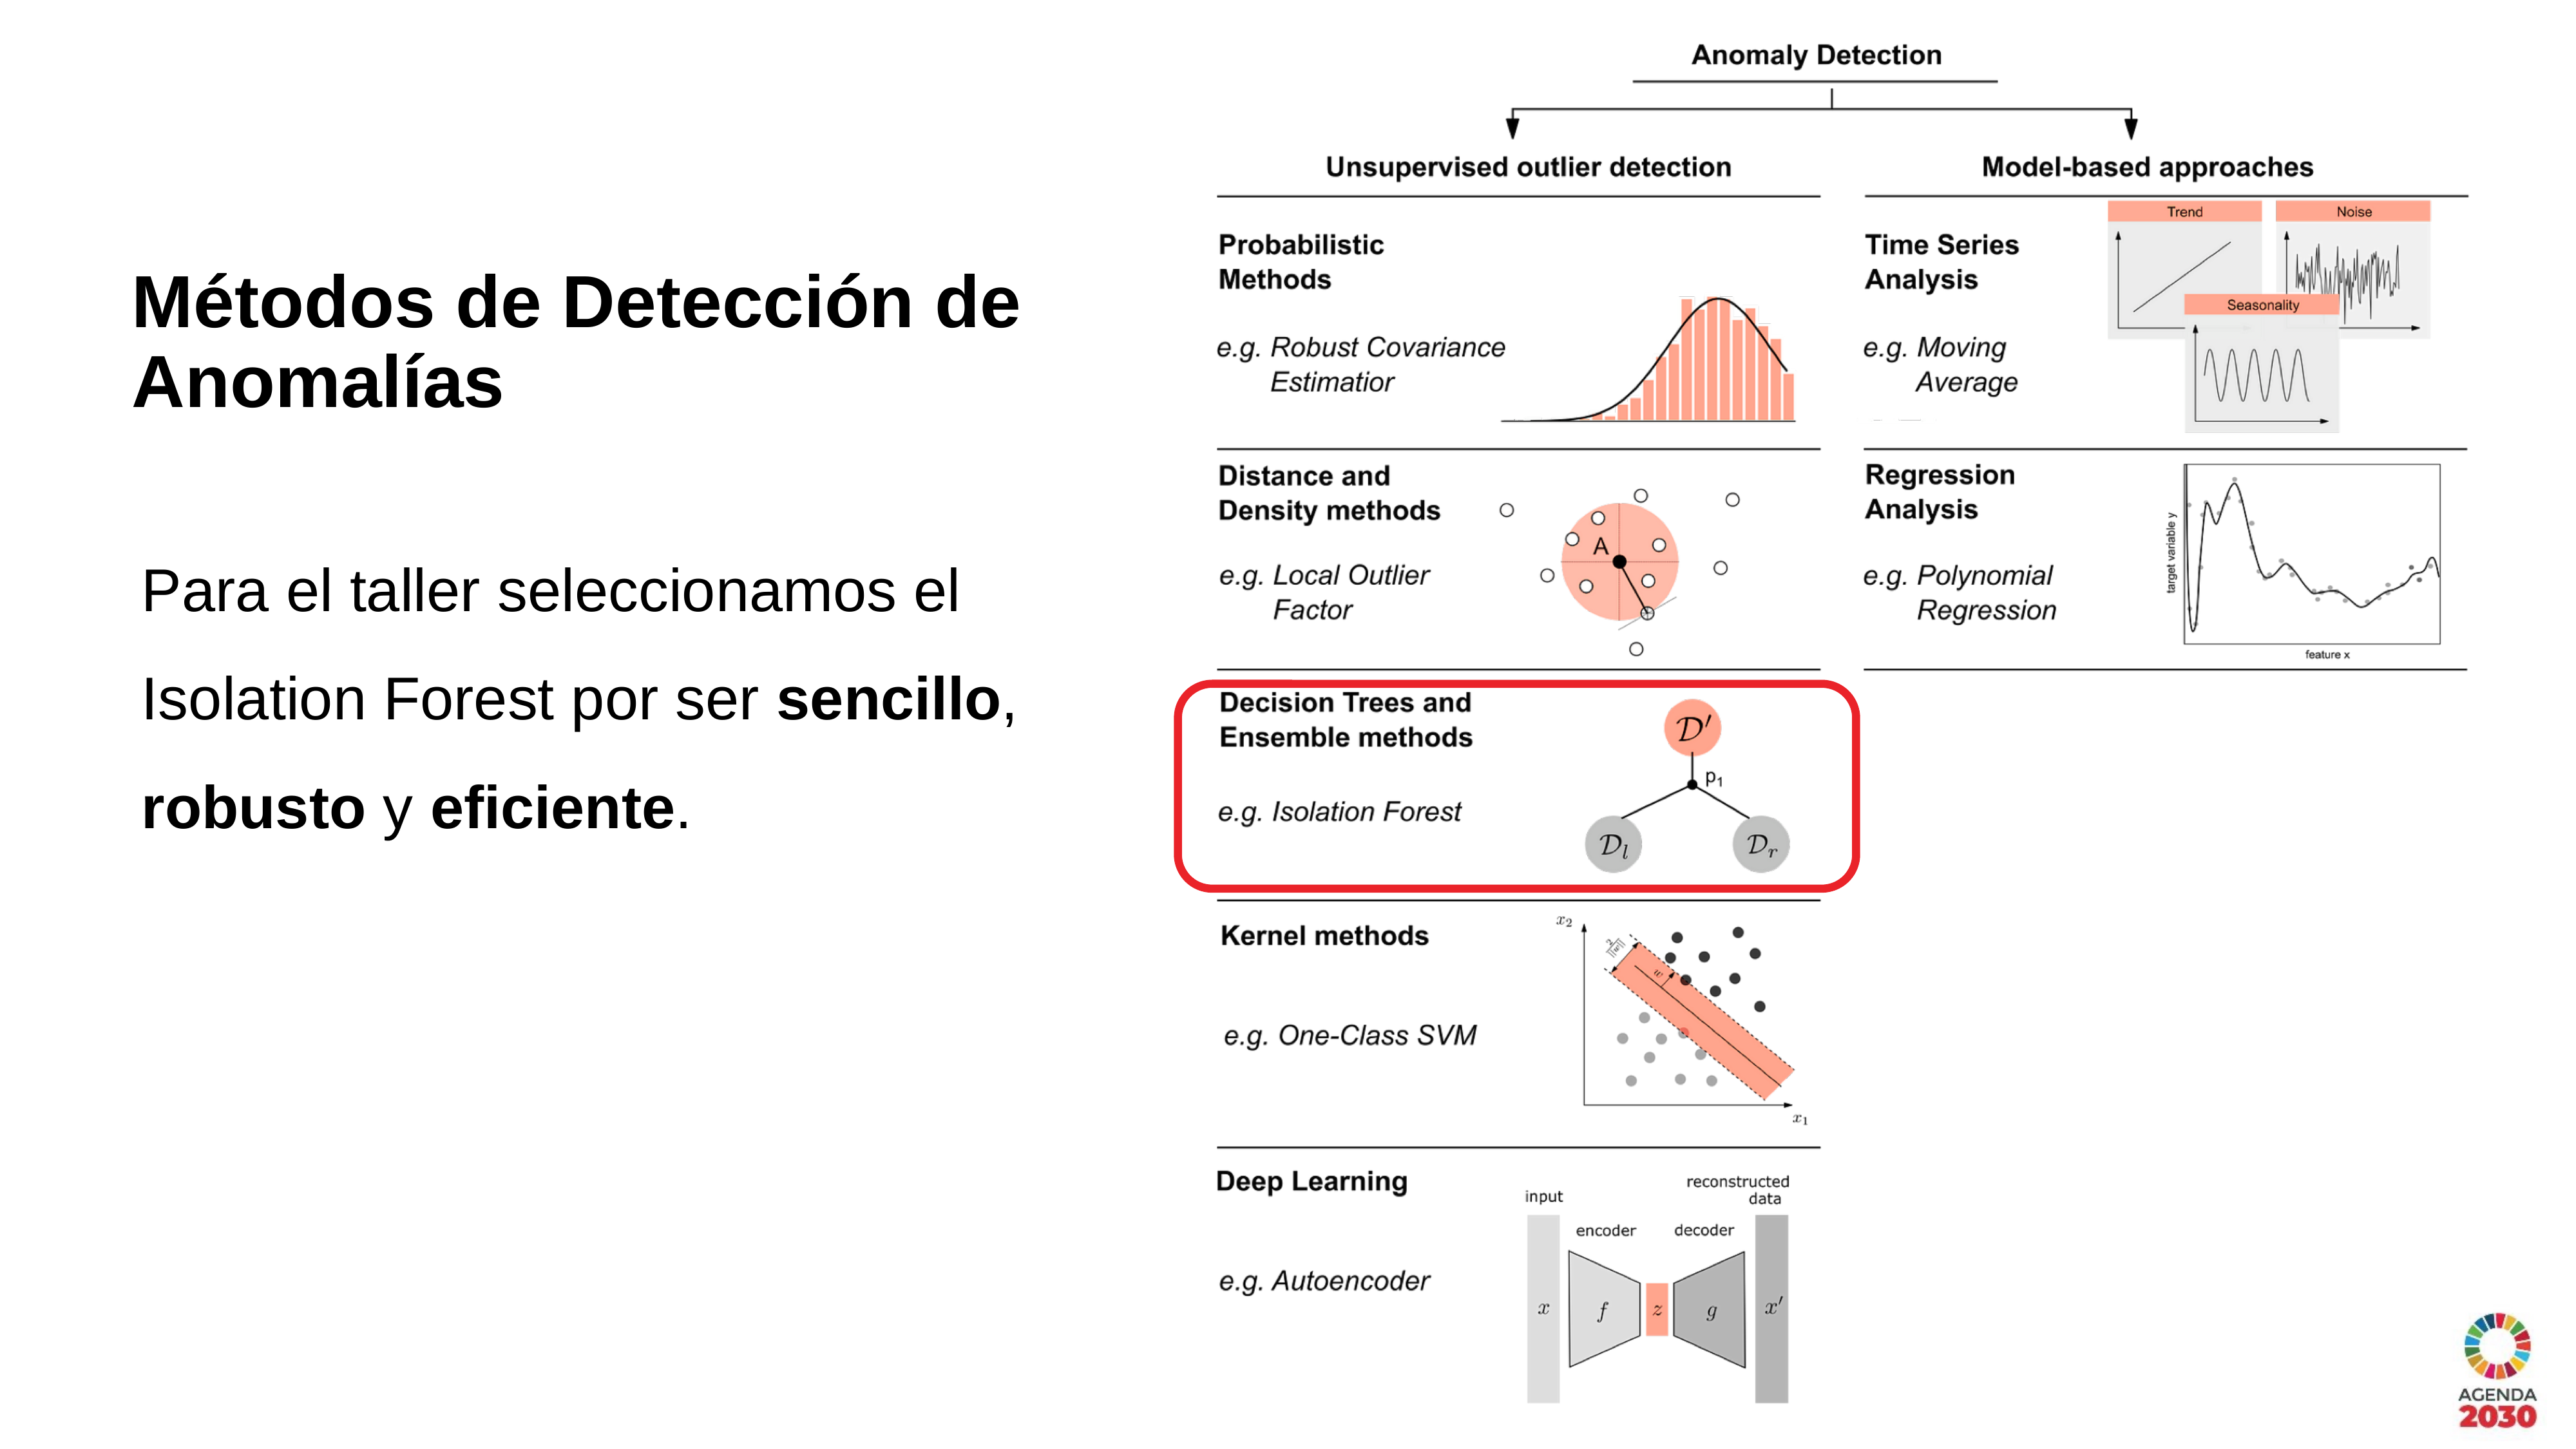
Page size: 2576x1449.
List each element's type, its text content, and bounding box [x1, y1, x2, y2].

picture [1178, 15, 2547, 1441]
picture [1182, 688, 1852, 884]
list Para el taller seleccionamos el Isolation Forest por ser sencillo, robusto y eficiente. [122, 505, 1162, 1193]
title Métodos de Detección de Anomalías [122, 256, 1162, 428]
